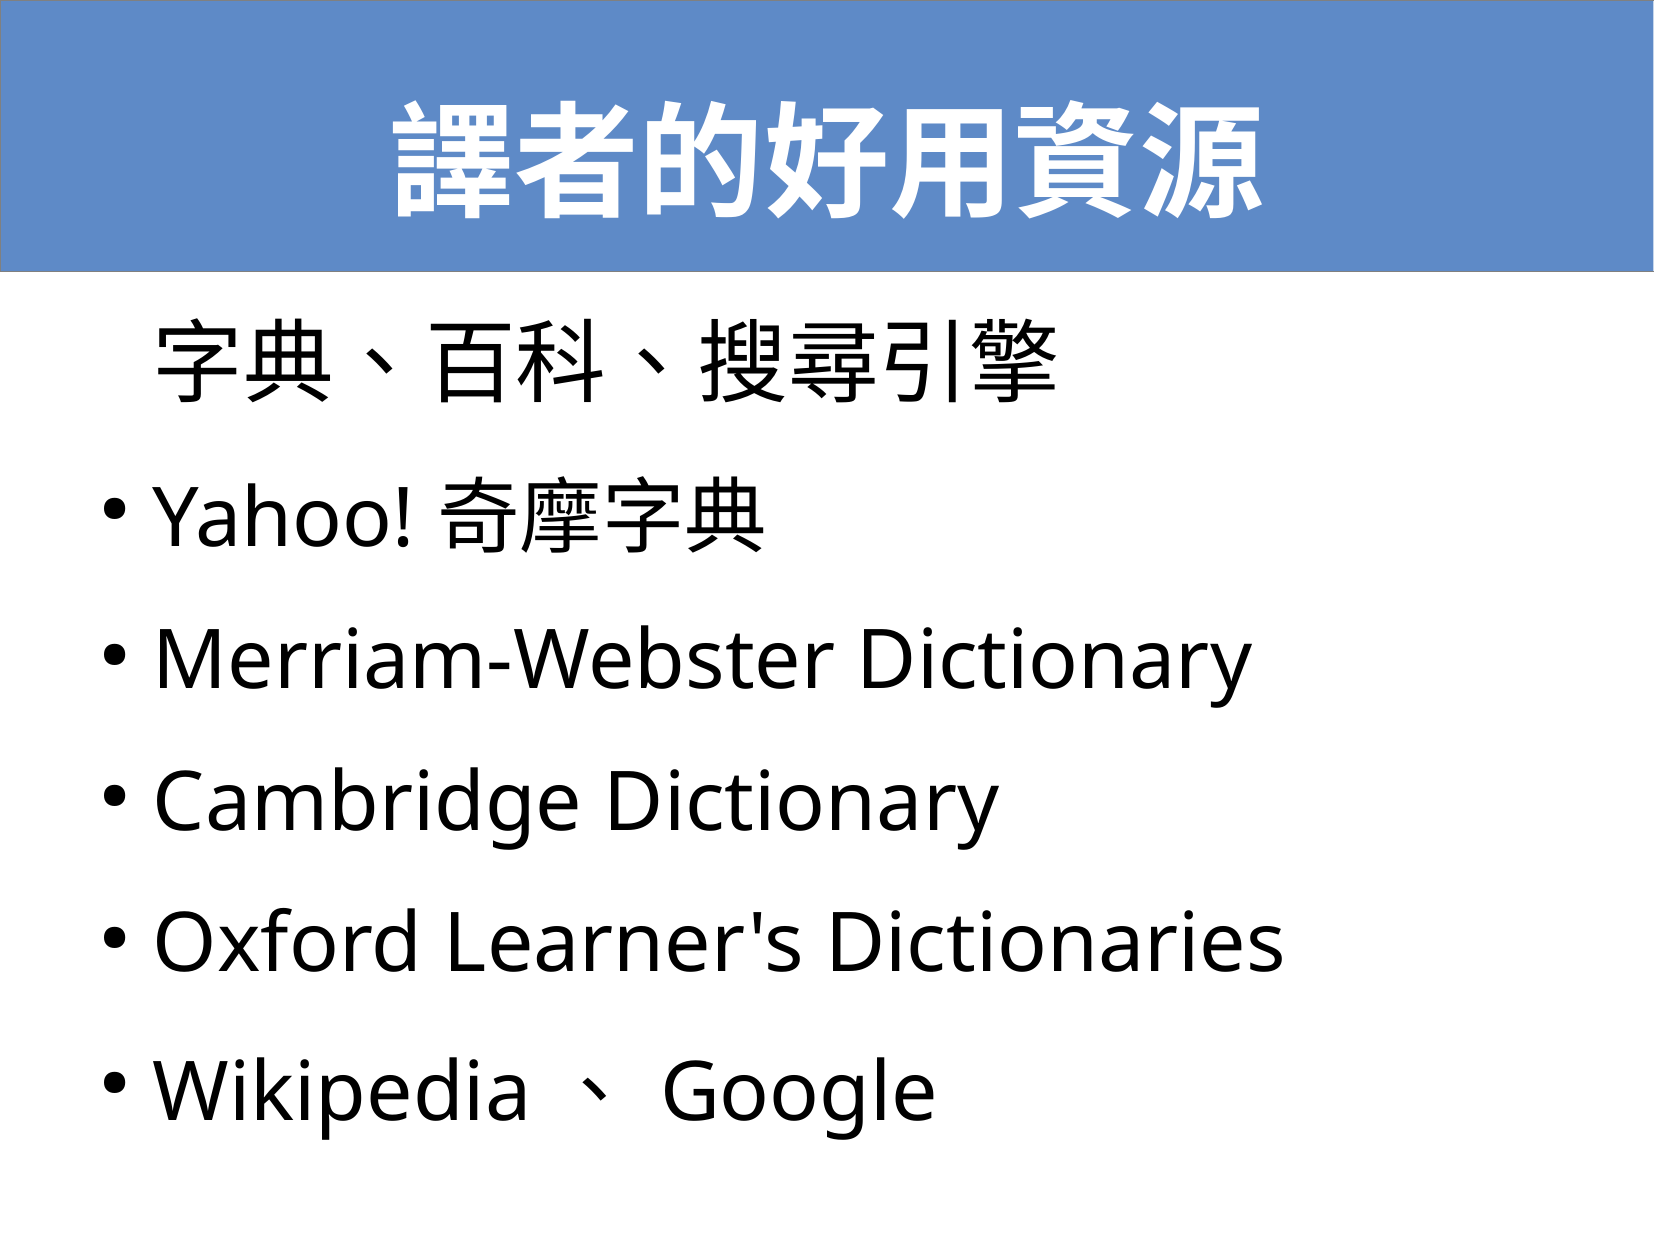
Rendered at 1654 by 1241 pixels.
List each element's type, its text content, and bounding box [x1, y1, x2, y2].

text_box [0, 0, 1654, 272]
title 譯者的好用資源 [82, 49, 1571, 257]
list 字典、百科、搜尋引擎 Yahoo!奇摩字典 Merriam-Webster Dictionary Cambridge Dictionary Oxford Learner's Dictionaries Wikipedia、Google [82, 290, 1538, 1146]
